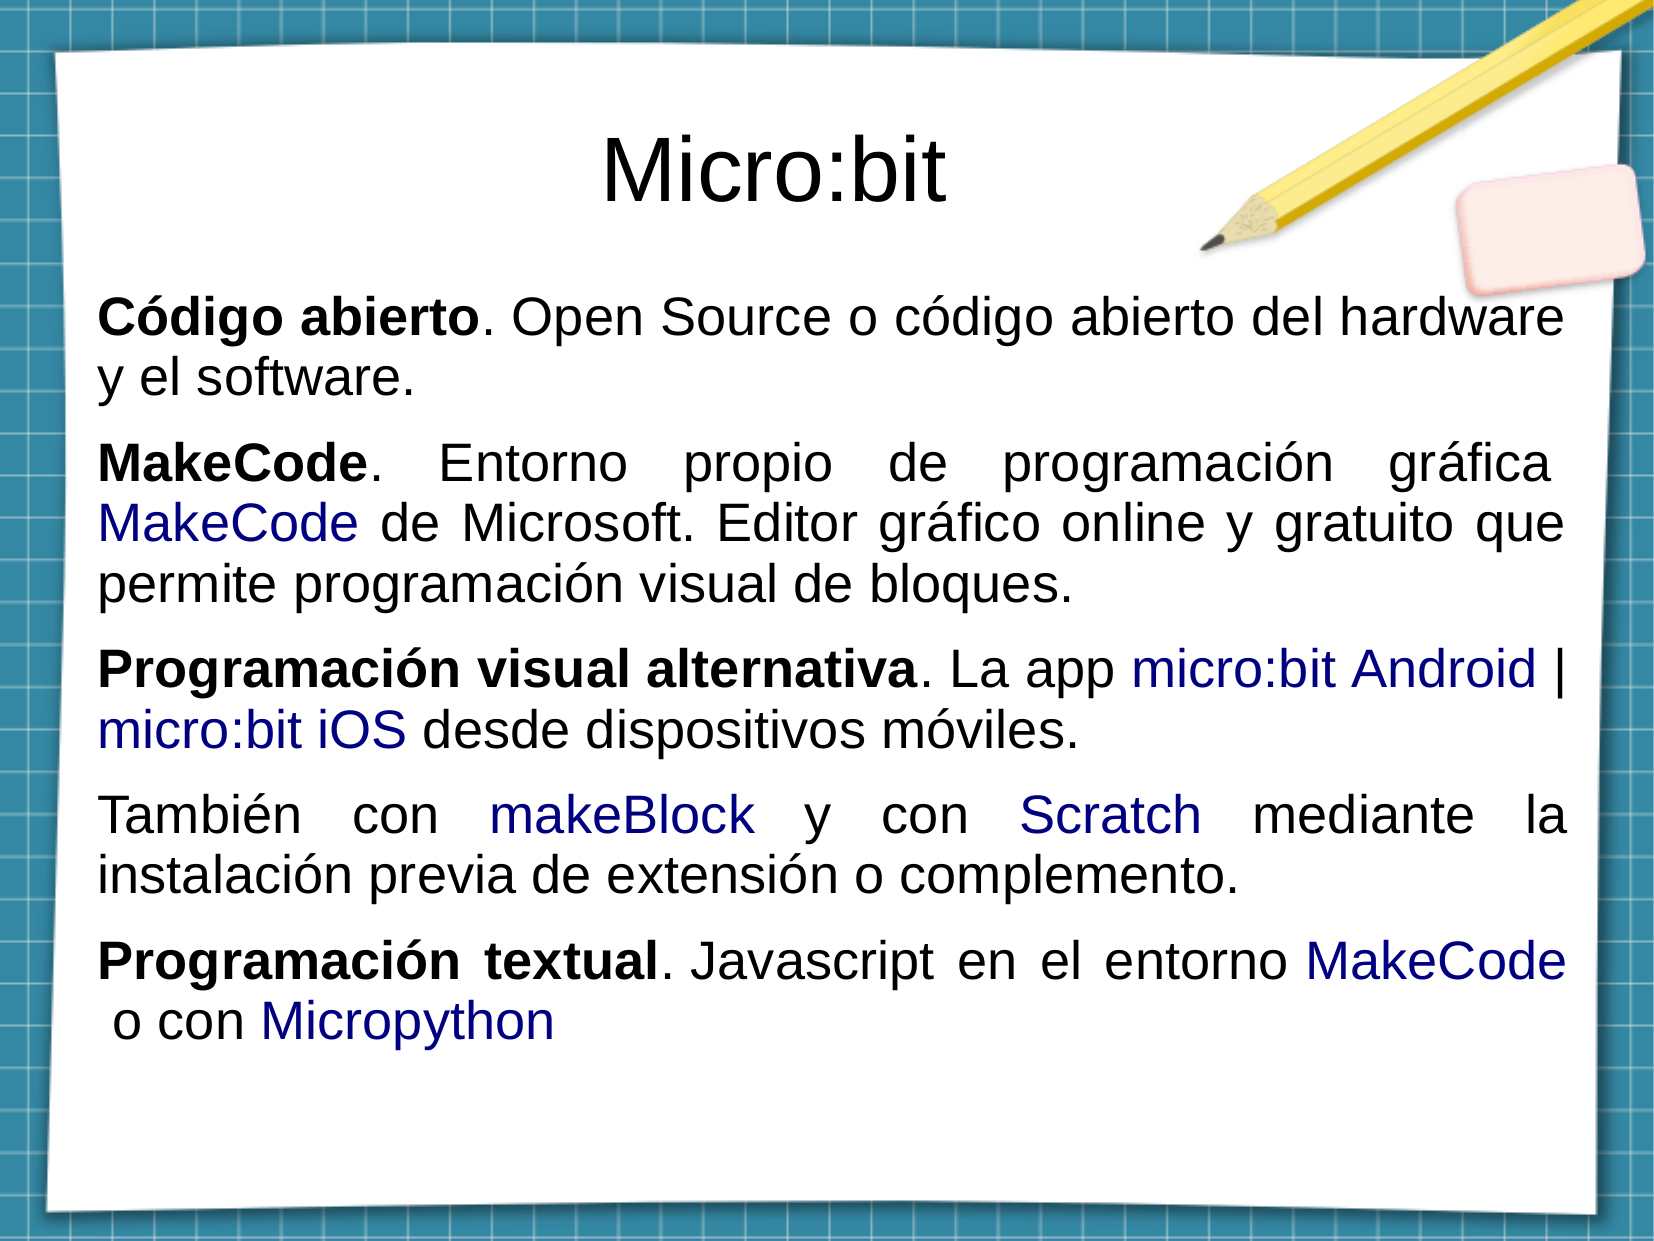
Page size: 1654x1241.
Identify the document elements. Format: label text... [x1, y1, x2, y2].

title Micro:bit [354, 82, 1193, 257]
text_box Código abierto. Open Source o código abierto del hardware y el software. MakeCode. Entorno propio de programación gráfica MakeCode de Microsoft. Editor gráfico online y gratuito que permite programación visual de bloques. Programación visual alternativa. La app micro:bit Android | micro:bit iOS desde dispositivos móviles. También con makeBlock y con Scratch mediante la instalación previa de extensión o complemento. Programación textual. Javascript en el entorno MakeCode o con Micropython [82, 278, 1583, 1193]
picture [0, 0, 1654, 1241]
